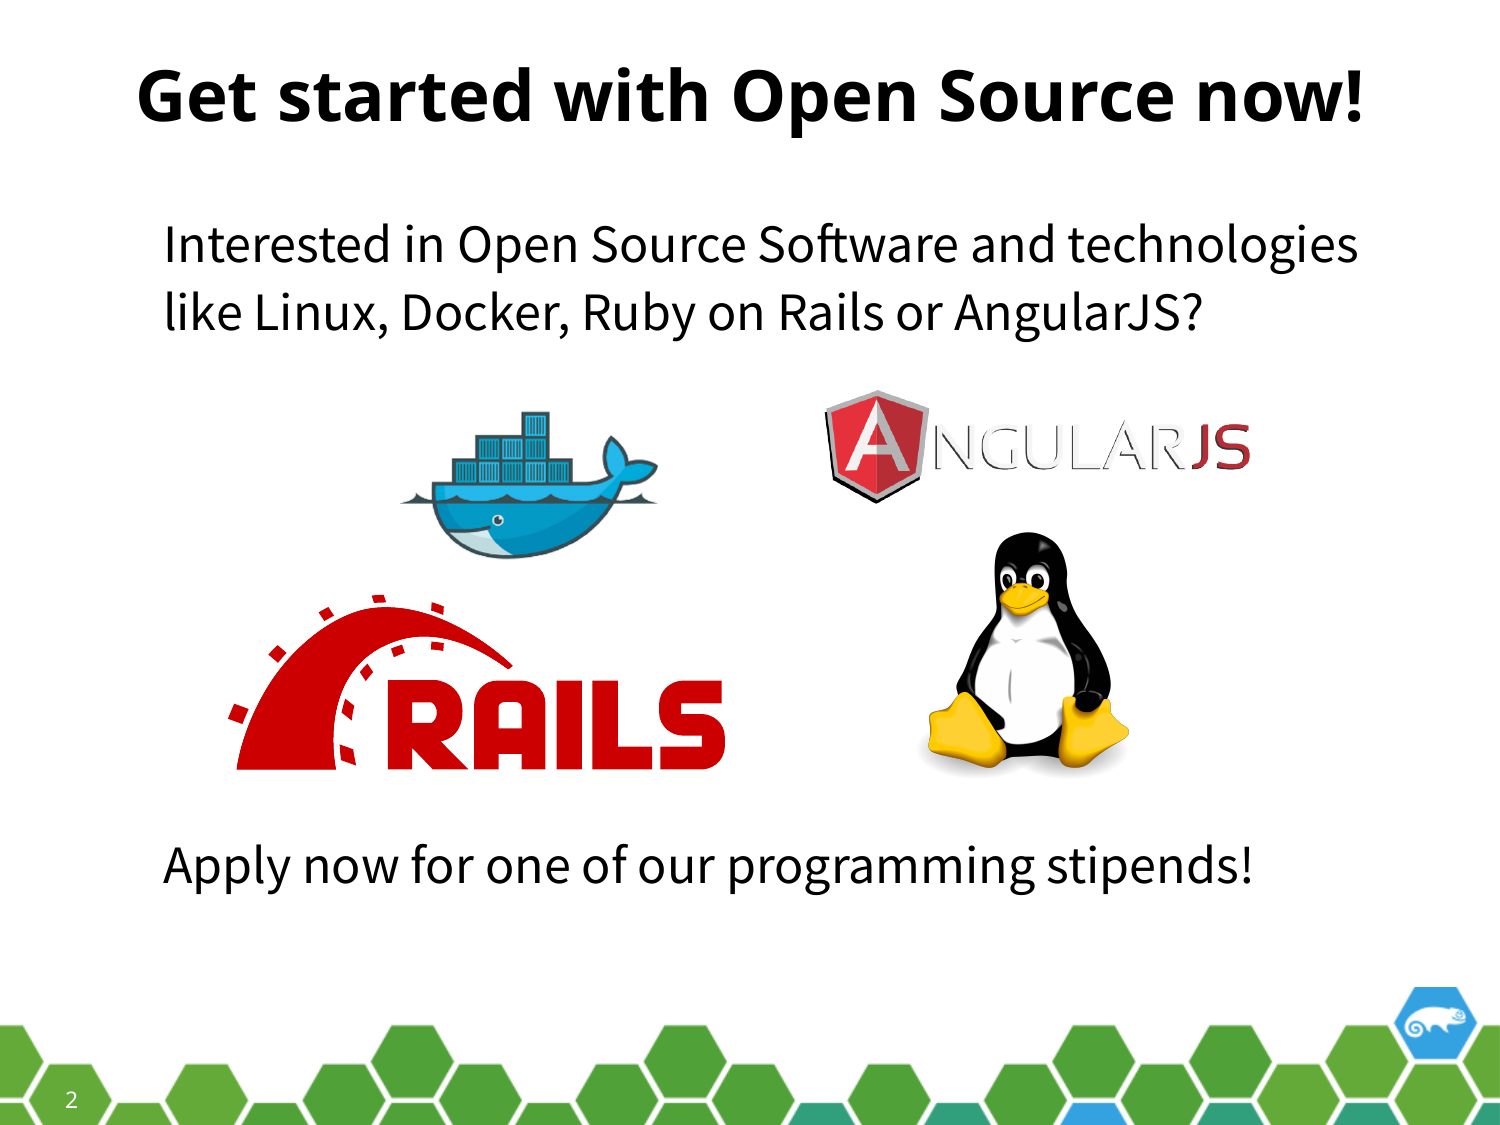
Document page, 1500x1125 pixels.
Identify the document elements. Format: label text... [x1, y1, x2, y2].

picture [916, 520, 1141, 780]
title Get started with Open Source now! [135, 12, 1372, 175]
picture [224, 356, 729, 771]
list Interested in Open Source Software and technologies like Linux, Docker, Ruby on Rails or AngularJS? Apply now for one of our programming stipends! [135, 208, 1372, 862]
picture [824, 390, 1250, 504]
picture [0, 987, 1500, 1125]
